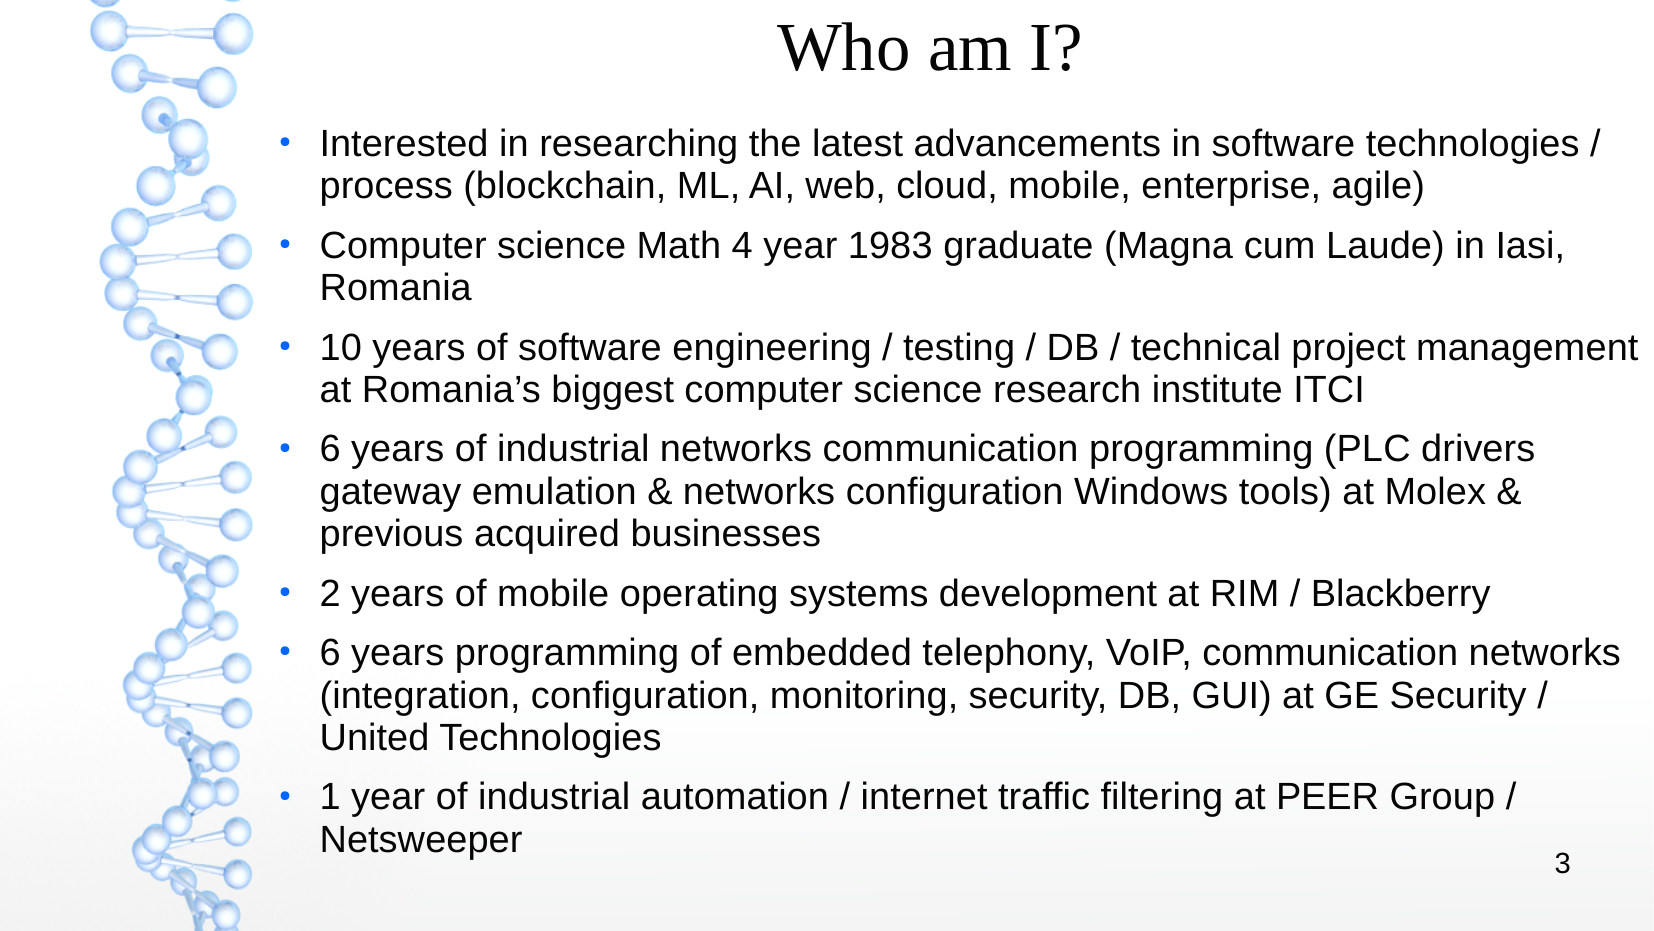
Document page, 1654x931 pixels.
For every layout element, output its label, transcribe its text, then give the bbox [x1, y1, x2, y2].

title Who am I? [265, 0, 1595, 95]
picture [0, 0, 1654, 931]
list Interested in researching the latest advancements in software technologies / process (blockchain, ML, AI, web, cloud, mobile, enterprise, agile) Computer science Math 4 year 1983 graduate (Magna cum Laude) in Iasi, Romania 10 years of software engineering / testing / DB / technical project management at Romania’s biggest computer science research institute ITCI 6 years of industrial networks communication programming (PLC drivers gateway emulation & networks configuration Windows tools) at Molex & previous acquired businesses 2 years of mobile operating systems development at RIM / Blackberry 6 years programming of embedded telephony, VoIP, communication networks (integration, configuration, monitoring, security, DB, GUI) at GE Security / United Technologies 1 year of industrial automation / internet traffic filtering at PEER Group / Netsweeper [265, 122, 1654, 875]
